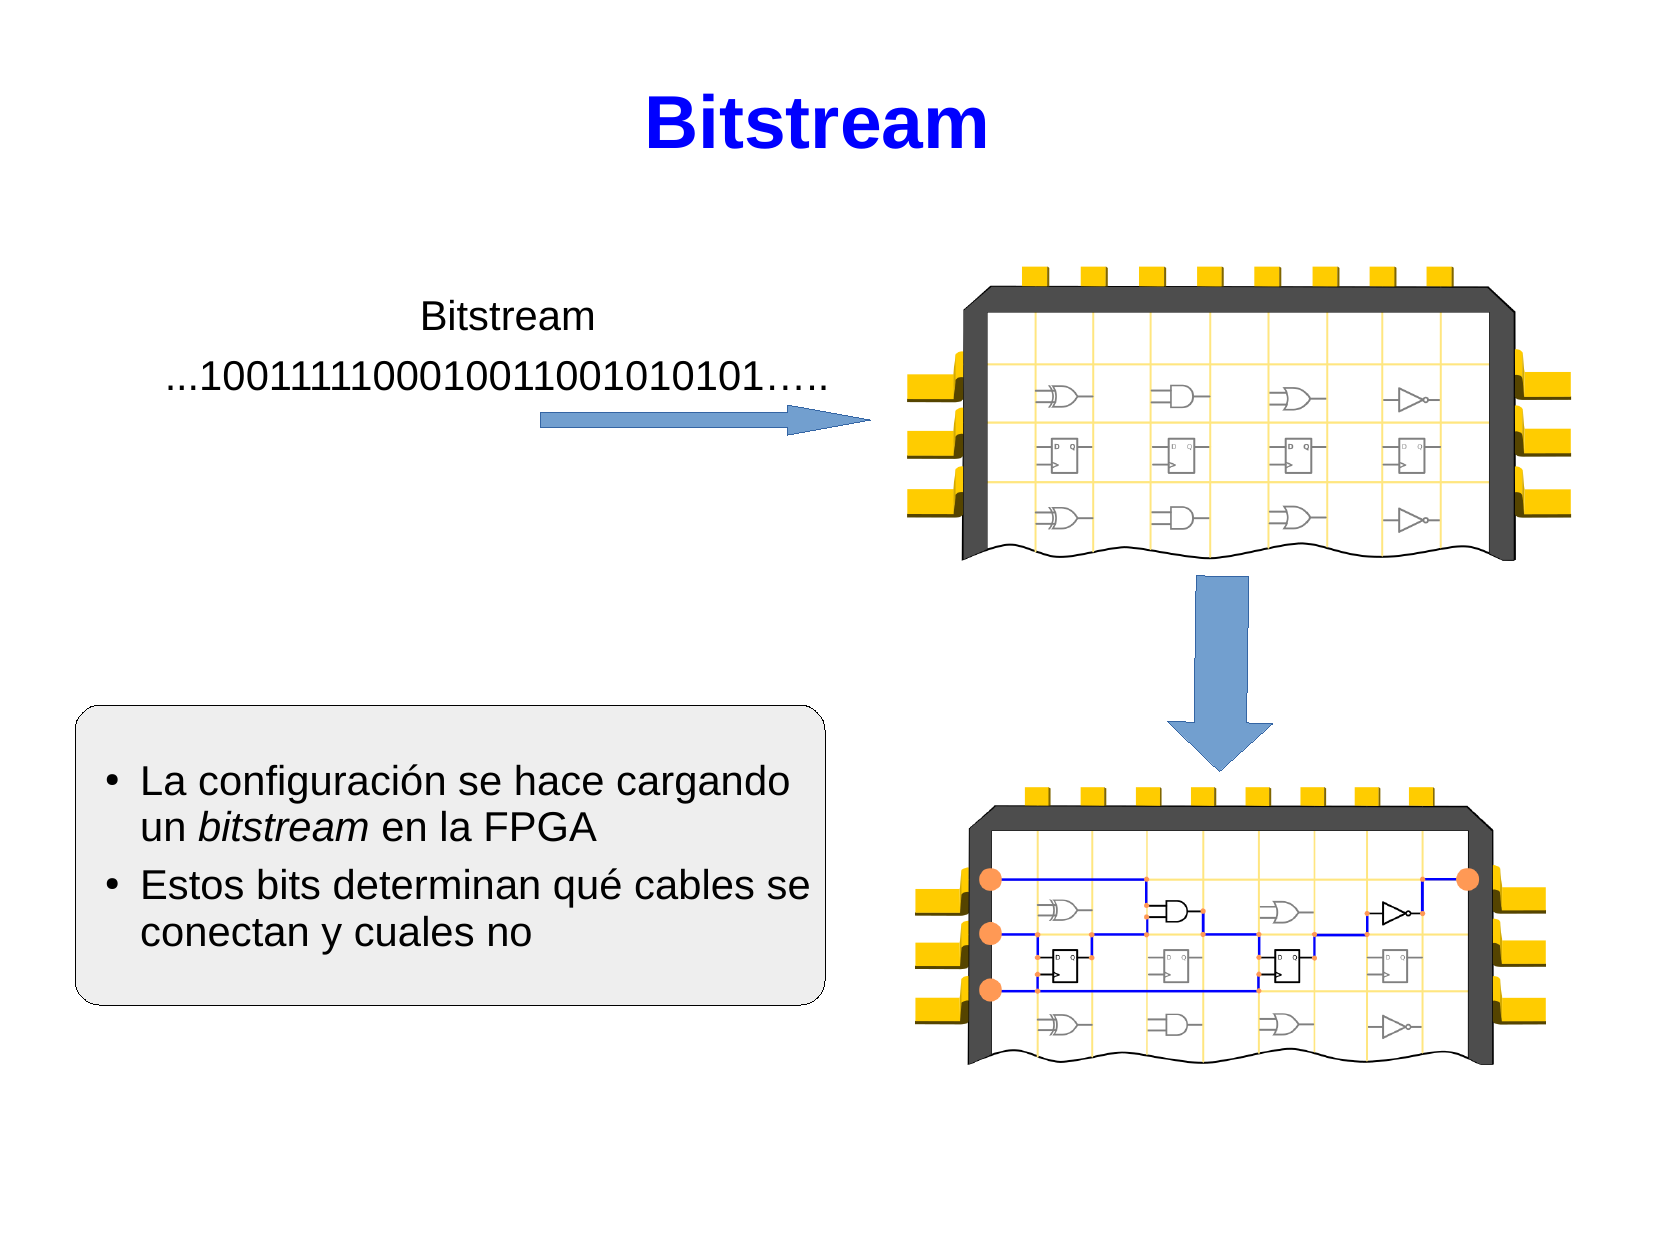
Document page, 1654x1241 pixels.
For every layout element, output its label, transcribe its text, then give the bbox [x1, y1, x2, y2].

text_box [540, 421, 865, 436]
picture [903, 248, 1576, 578]
text_box Bitstream [405, 285, 631, 345]
text_box Bitstream [90, 73, 1546, 211]
text_box [1167, 575, 1273, 772]
text_box La configuración se hace cargando un bitstream en la FPGA Estos bits determinan qué cables se conectan y cuales no [90, 750, 856, 963]
picture [915, 787, 1546, 1066]
text_box ...1001111100010011001010101….. [150, 345, 901, 421]
text_box [75, 705, 826, 1006]
